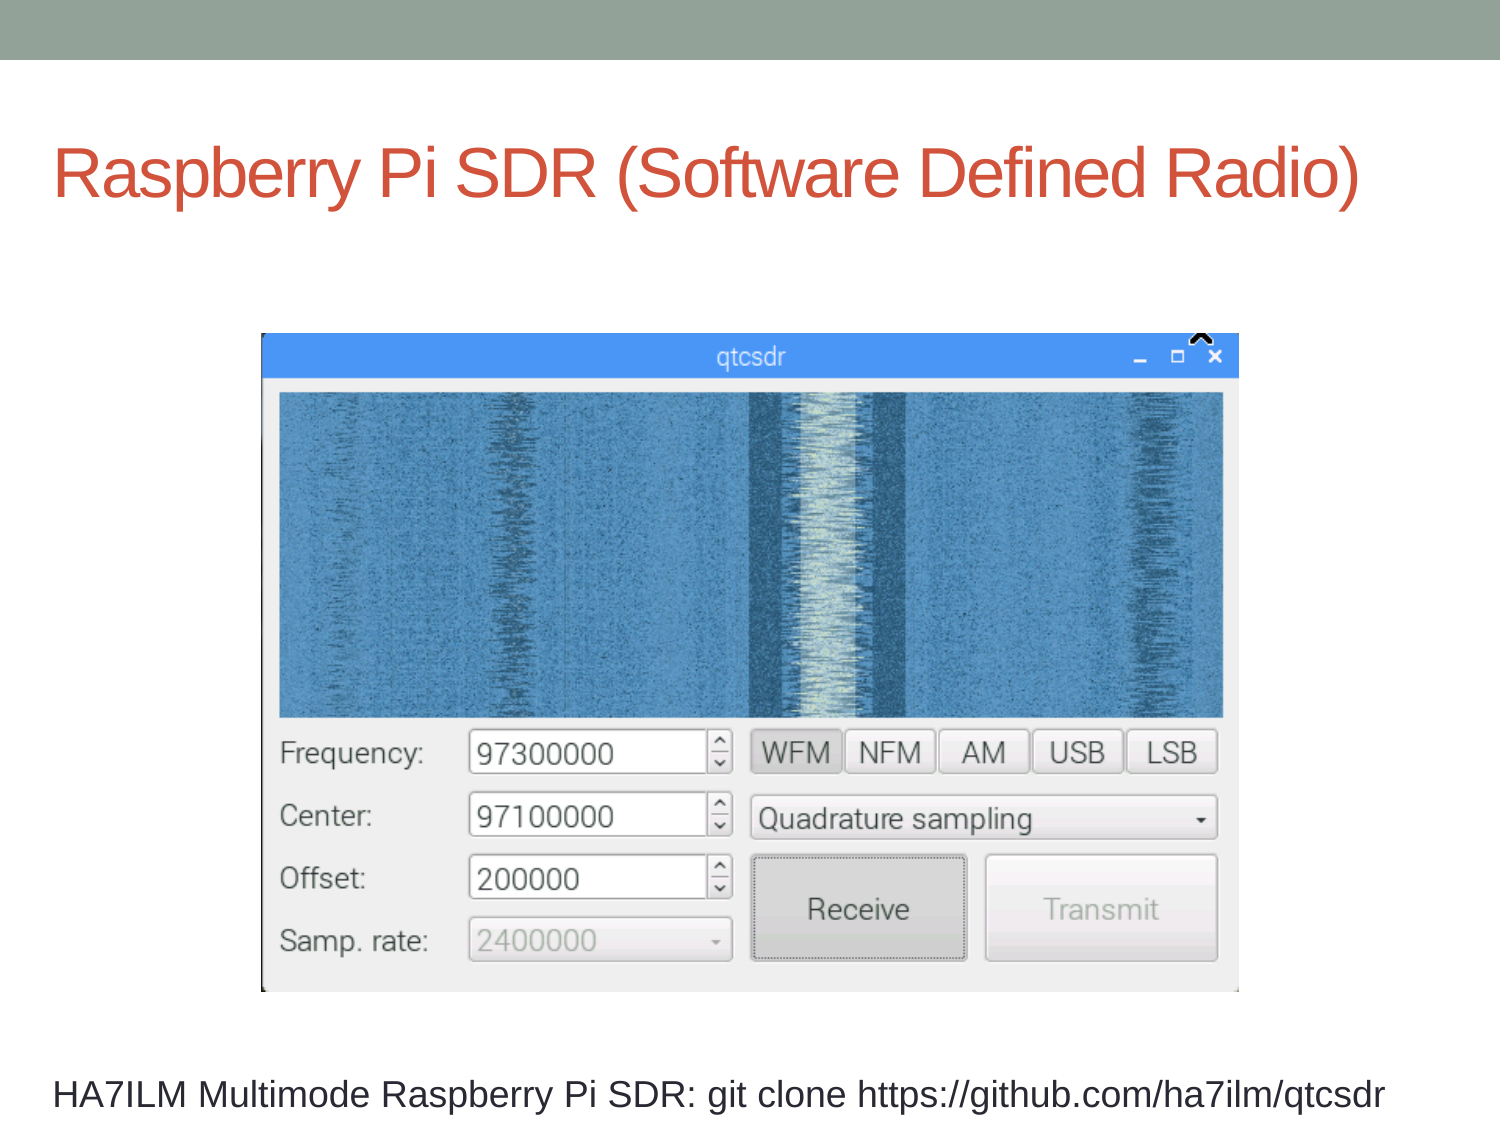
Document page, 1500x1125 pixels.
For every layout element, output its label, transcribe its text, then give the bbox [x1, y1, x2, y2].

picture [261, 333, 1239, 992]
text_box HA7ILM Multimode Raspberry Pi SDR: git clone https://github.com/ha7ilm/qtcsdr [37, 1062, 1438, 1123]
title Raspberry Pi SDR (Software Defined Radio) [37, 87, 1475, 250]
